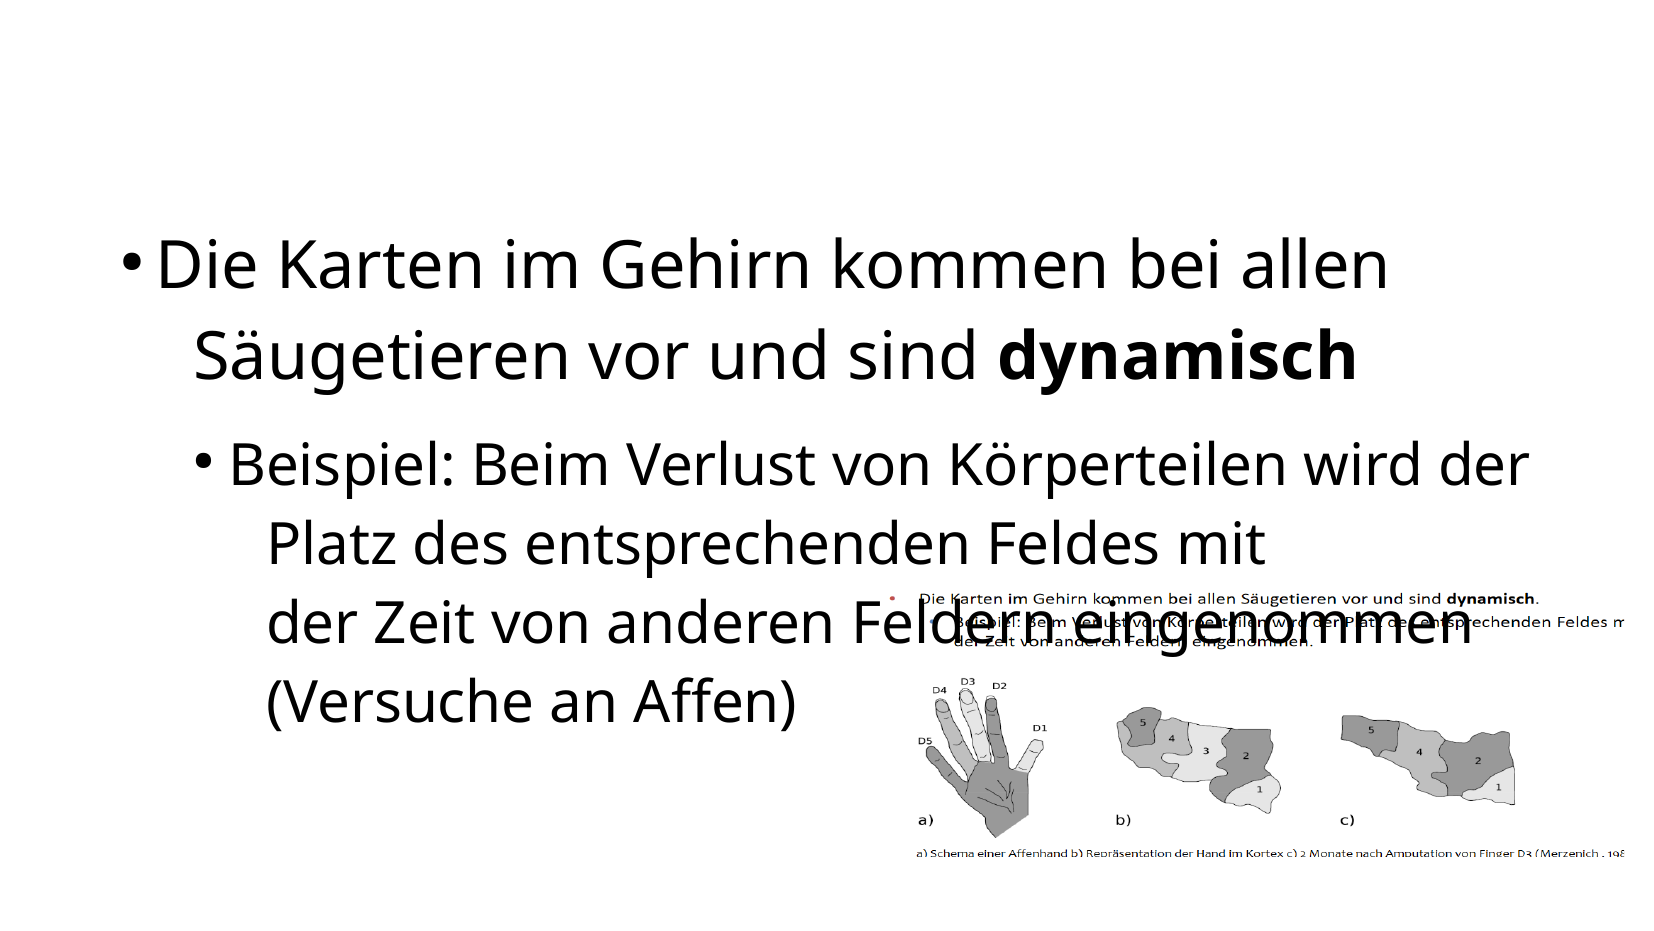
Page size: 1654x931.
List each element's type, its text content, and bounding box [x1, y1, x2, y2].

list Die Karten im Gehirn kommen bei allen Säugetieren vor und sind dynamisch Beispiel: Beim Verlust von Körperteilen wird der Platz des entsprechenden Feldes mit der Zeit von anderen Feldern eingenommen (Versuche an Affen) [82, 217, 1571, 758]
picture [826, 590, 1625, 857]
